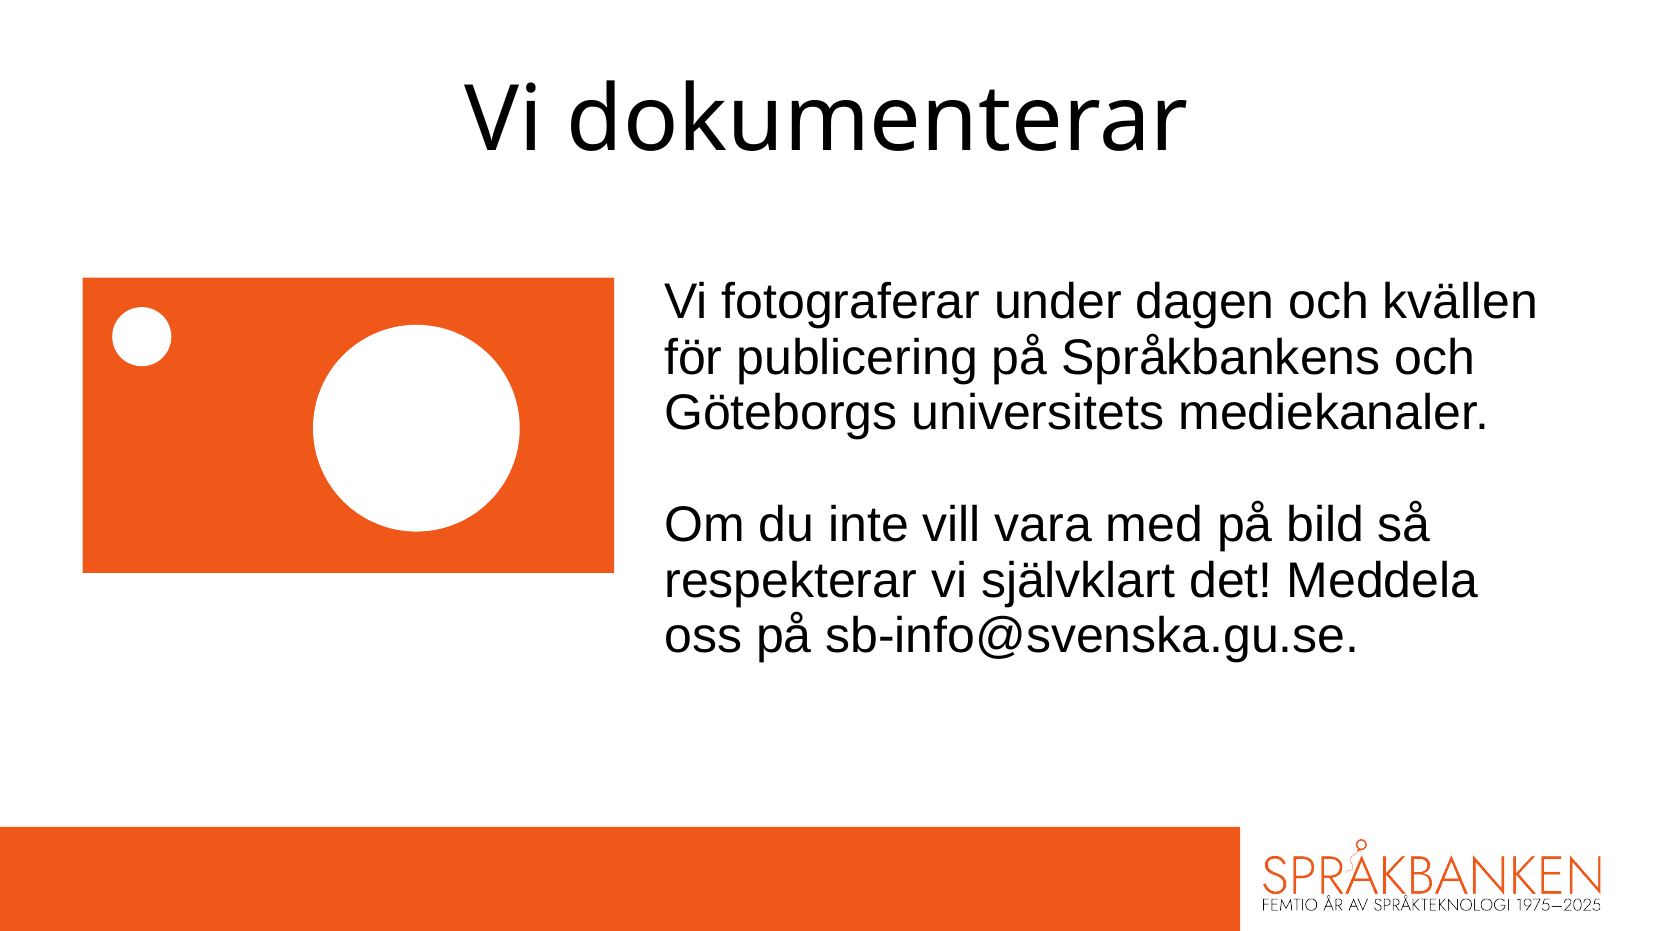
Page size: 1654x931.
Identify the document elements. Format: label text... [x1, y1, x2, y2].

title Vi dokumenterar [82, 37, 1571, 193]
text_box [82, 277, 615, 573]
text_box Vi fotograferar under dagen och kvällen för publicering på Språkbankens och Göteborgs universitets mediekanaler. Om du inte vill vara med på bild så respekterar vi självklart det! Meddela oss på sb-info@svenska.gu.se. [649, 265, 1565, 783]
picture [1263, 839, 1601, 911]
